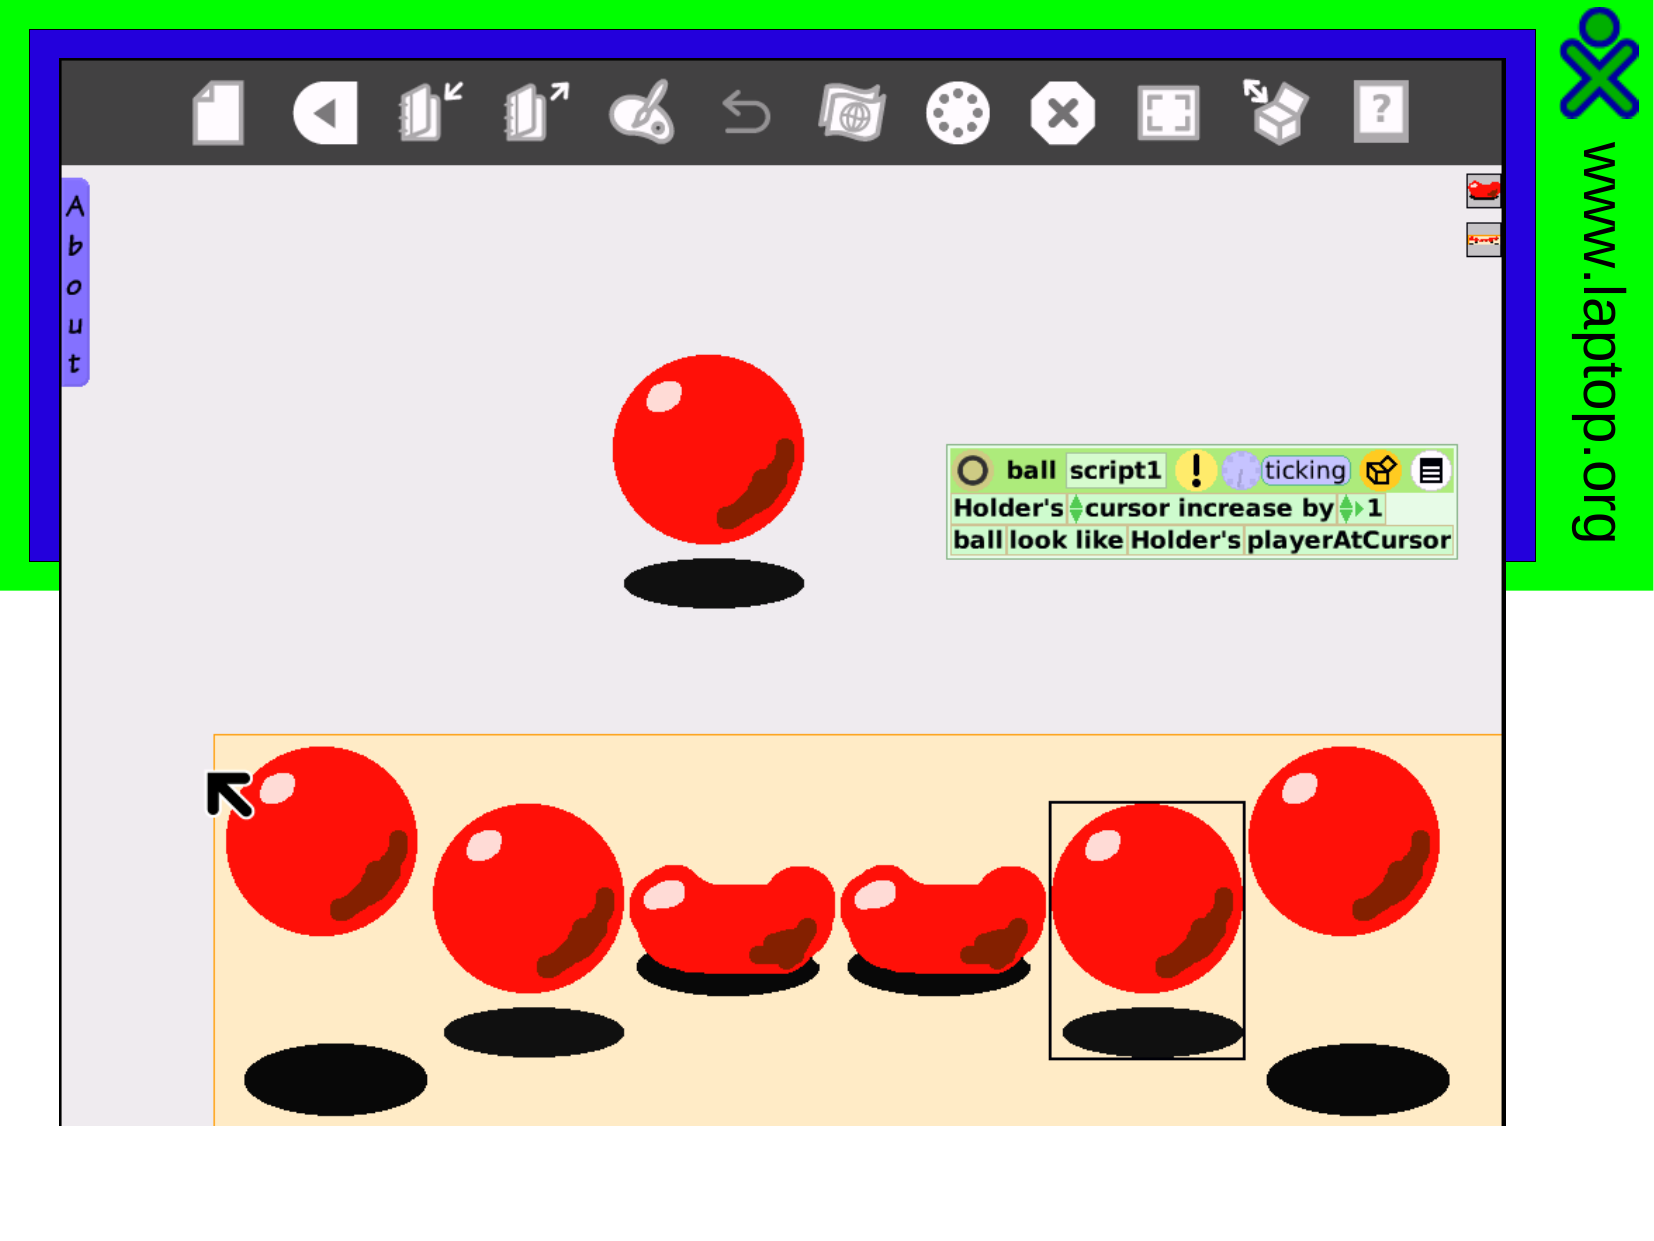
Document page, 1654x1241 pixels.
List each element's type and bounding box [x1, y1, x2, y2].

picture [59, 58, 1506, 1126]
picture [1559, 7, 1639, 119]
